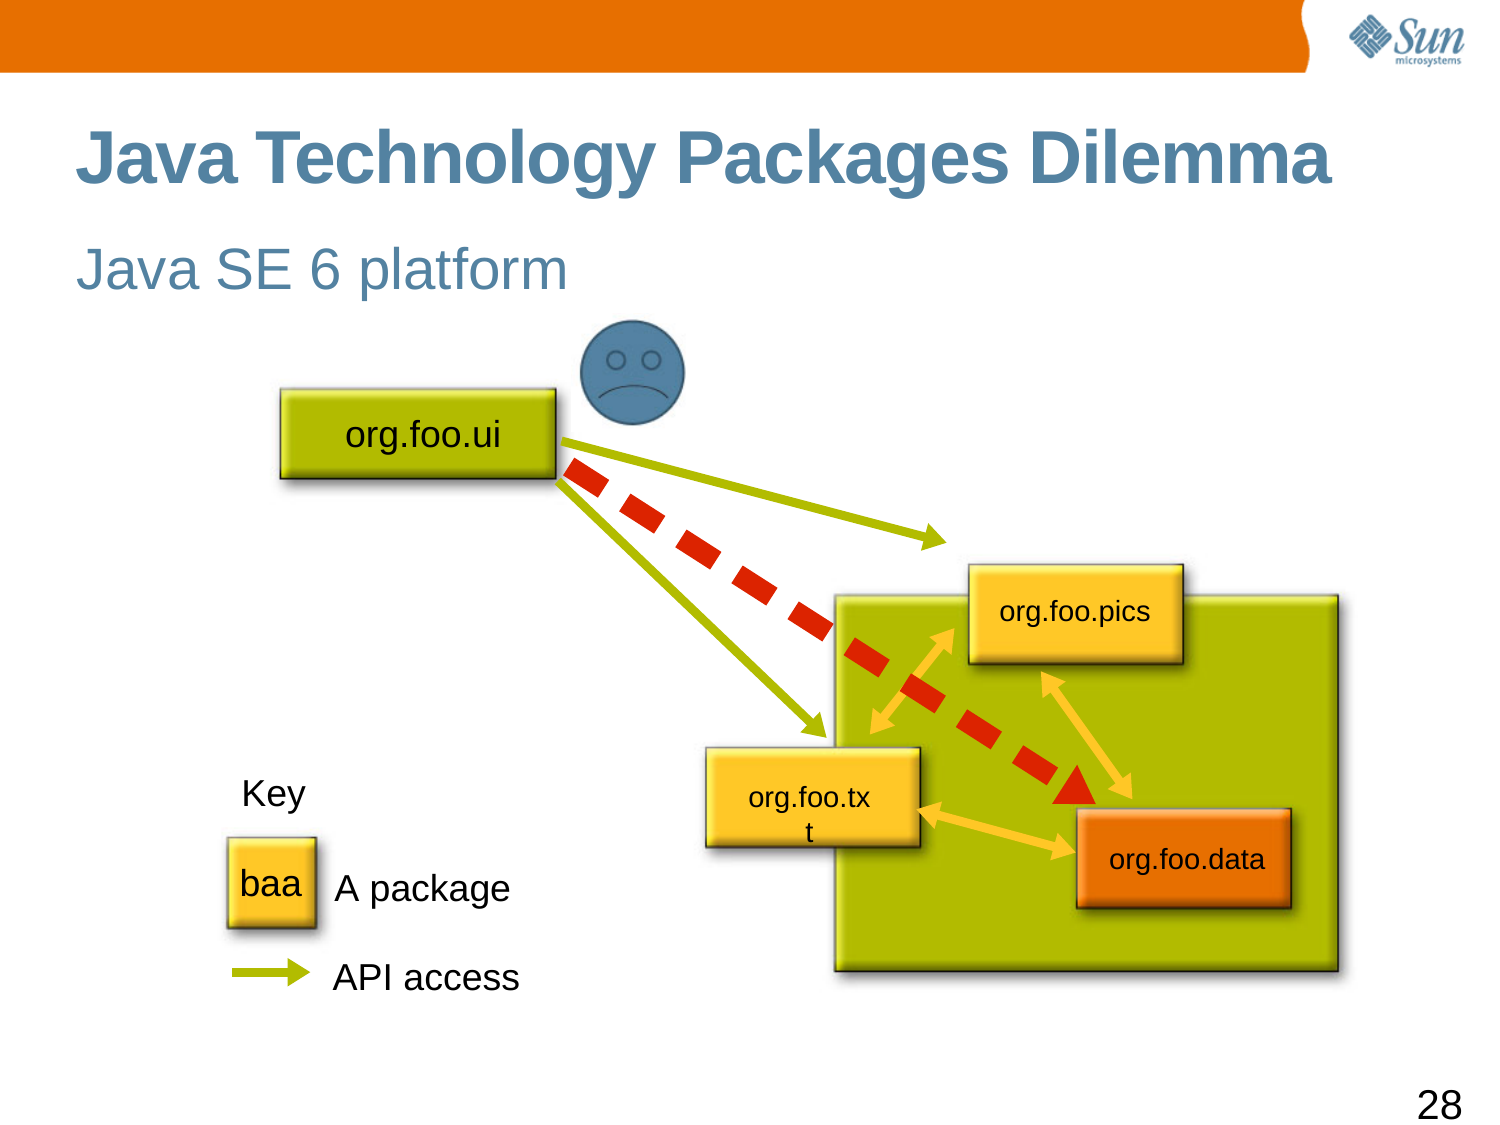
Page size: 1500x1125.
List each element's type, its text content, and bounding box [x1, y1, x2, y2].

text_box org.foo.ui [345, 410, 502, 454]
picture [0, 0, 1500, 75]
text_box org.foo.data [1109, 840, 1266, 874]
text_box Java SE 6 platform [68, 224, 1344, 314]
text_box A package [334, 864, 522, 907]
text_box Key [241, 769, 453, 812]
text_box API access [332, 953, 751, 997]
picture [209, 815, 343, 955]
picture [258, 314, 691, 508]
title Java Technology Packages Dilemma [75, 122, 1438, 228]
text_box baa [239, 859, 302, 902]
text_box org.foo.txt [744, 778, 875, 812]
picture [682, 542, 1372, 1010]
text_box org.foo.pics [999, 592, 1152, 626]
